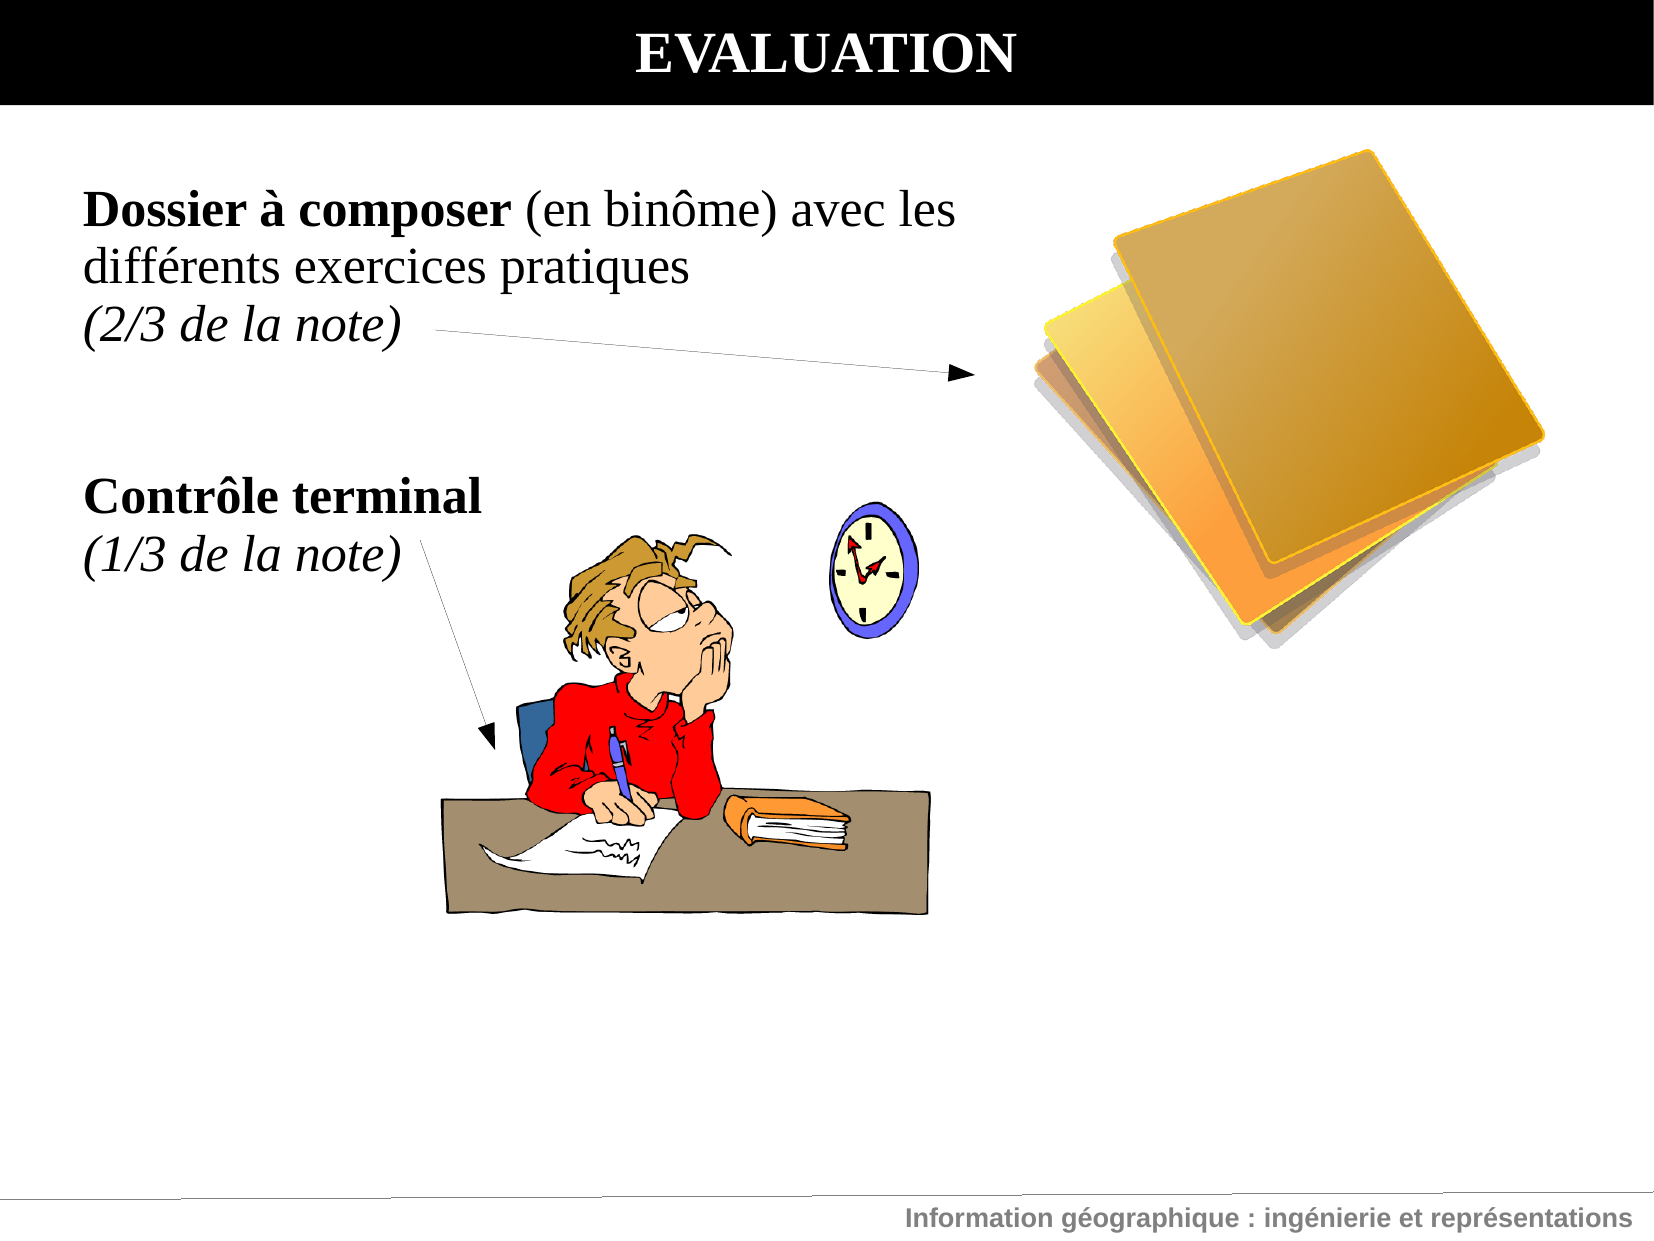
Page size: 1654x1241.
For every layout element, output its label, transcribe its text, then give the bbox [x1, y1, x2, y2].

title EVALUATION [0, 0, 1654, 106]
list Dossier à composer (en binôme) avec les différents exercices pratiques (2/3 de la note) Contrôle terminal (1/3 de la note) [82, 180, 976, 1141]
picture [1034, 149, 1545, 649]
